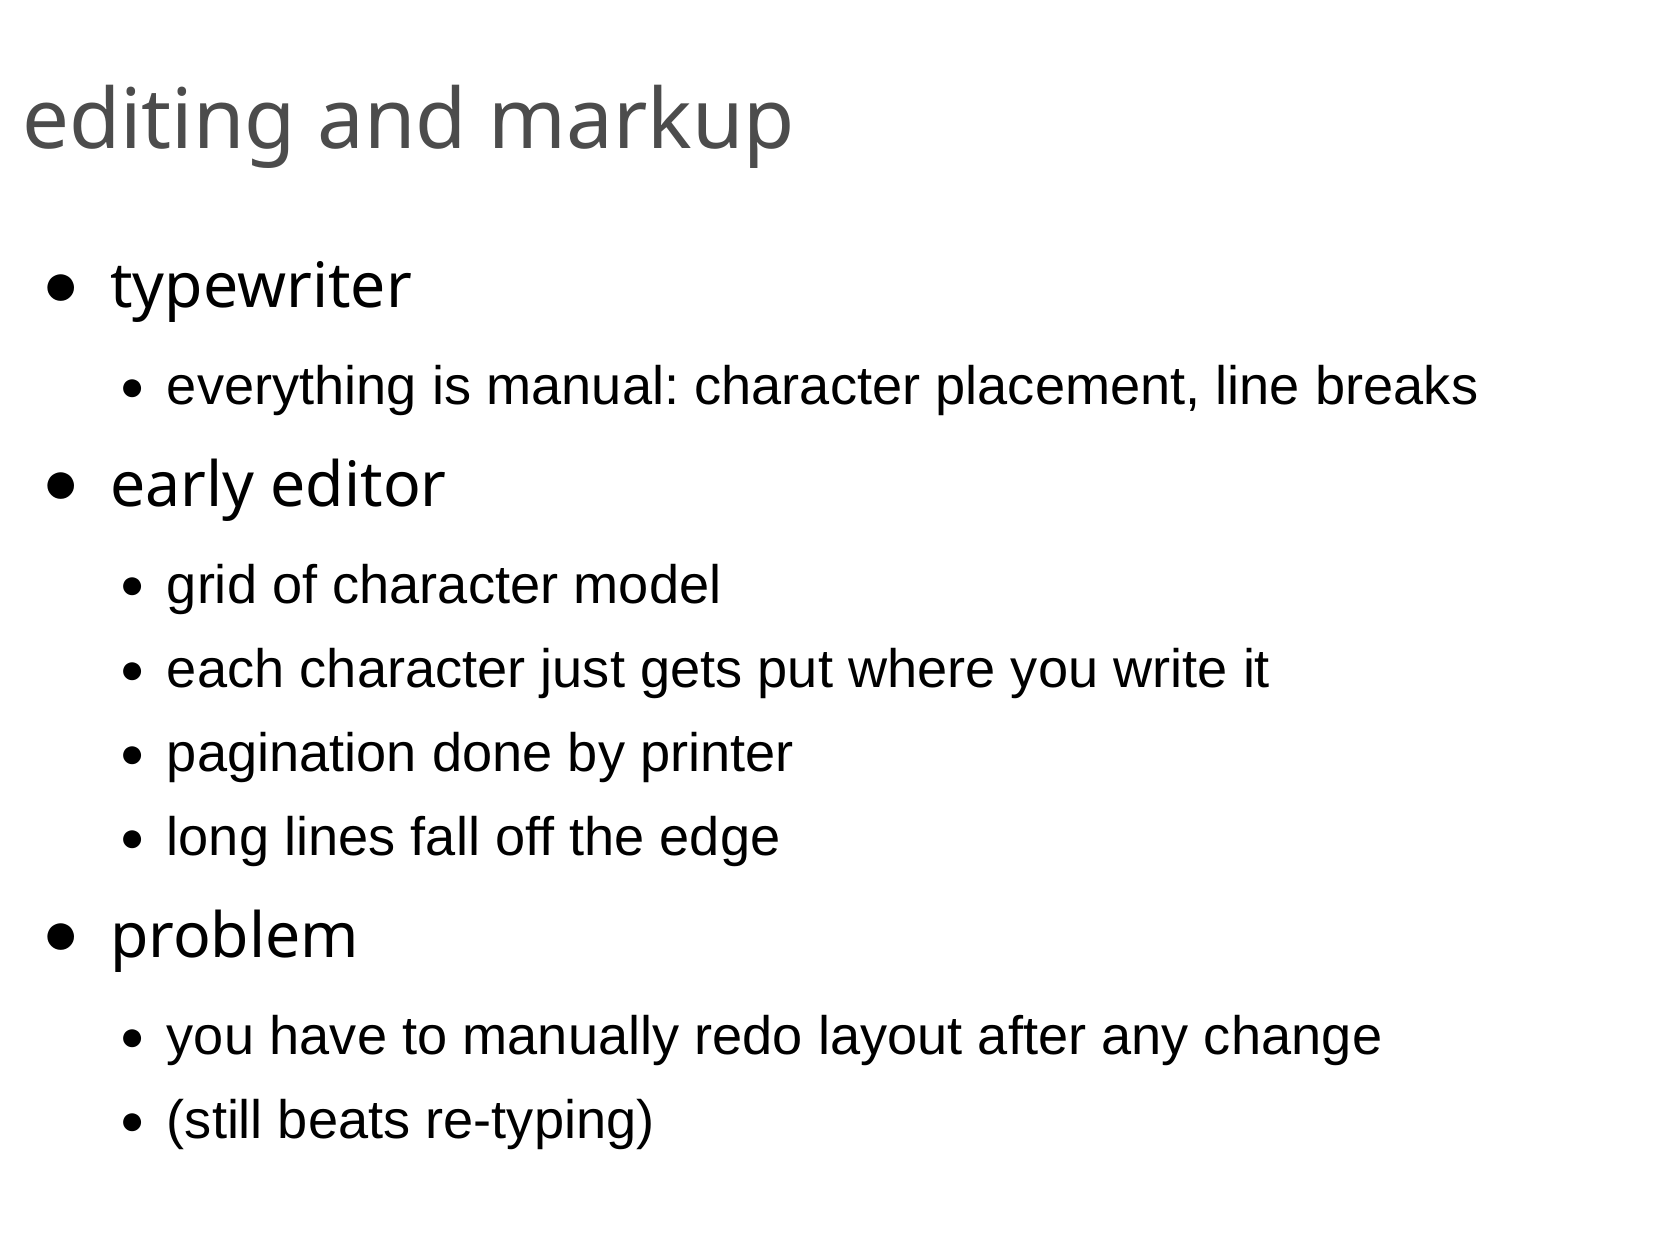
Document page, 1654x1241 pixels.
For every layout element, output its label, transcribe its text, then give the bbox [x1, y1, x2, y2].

title editing and markup [22, 26, 1654, 205]
list typewriter everything is manual: character placement, line breaks early editor grid of character model each character just gets put where you write it pagination done by printer long lines fall off the edge problem you have to manually redo layout after any change (still beats re-typing) [25, 233, 1654, 1158]
